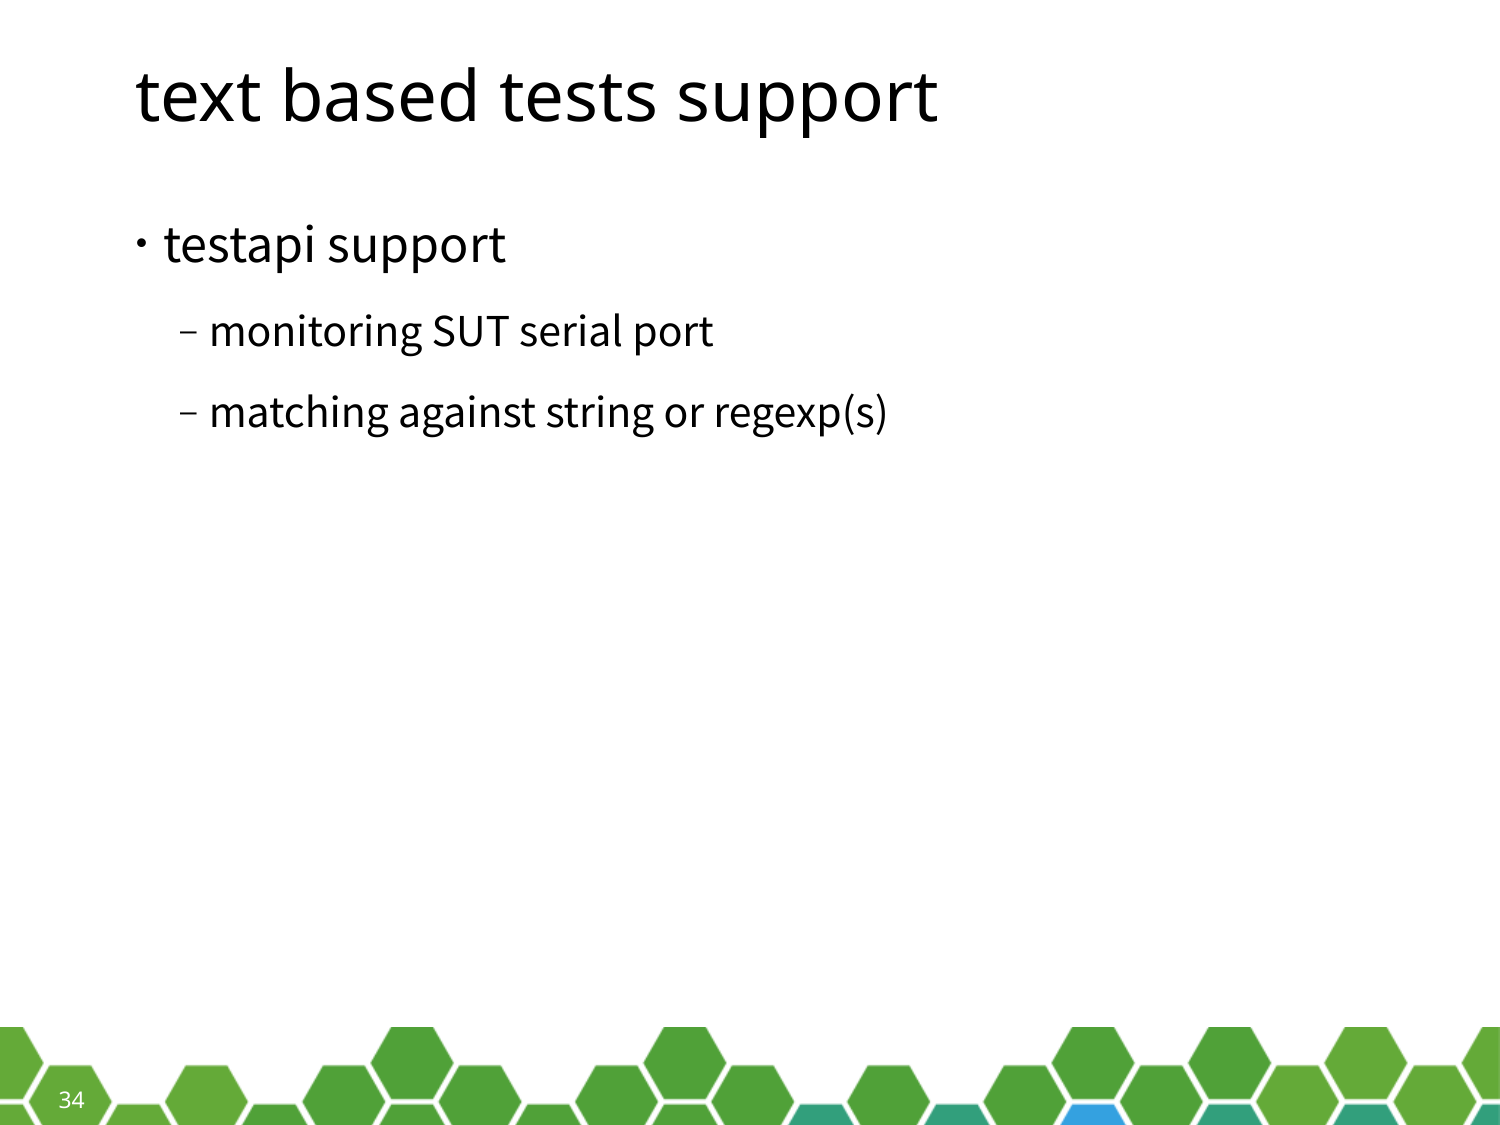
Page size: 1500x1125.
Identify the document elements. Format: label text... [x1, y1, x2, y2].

list testapi support monitoring SUT serial port matching against string or regexp(s) [135, 208, 1372, 862]
picture [0, 1027, 1500, 1125]
title text based tests support [135, 12, 1372, 175]
